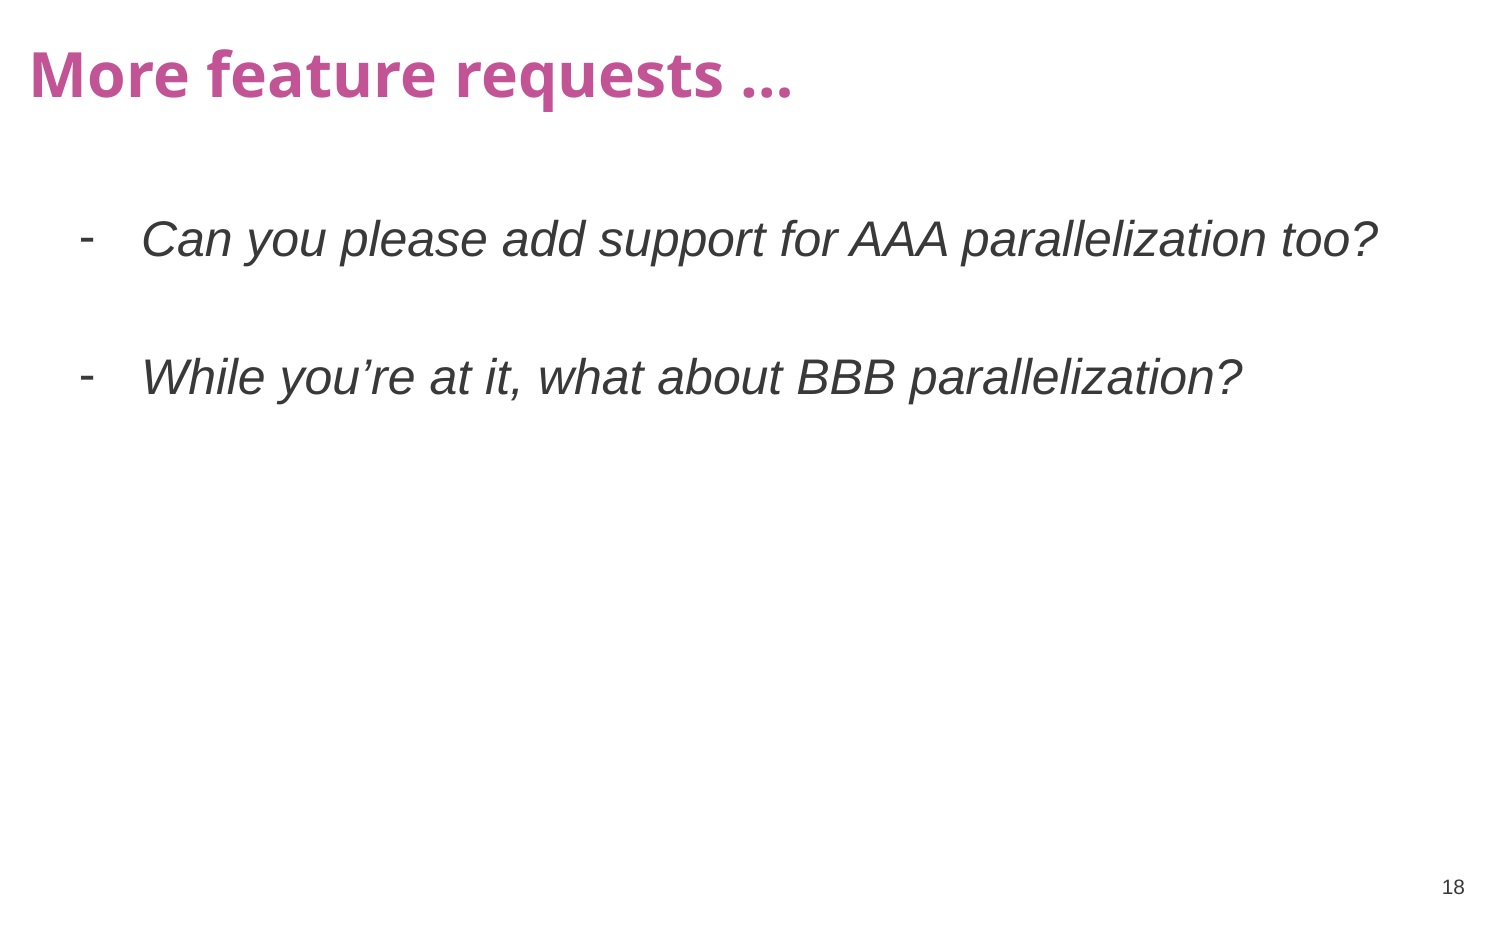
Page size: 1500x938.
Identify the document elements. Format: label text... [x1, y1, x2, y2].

list Can you please add support for AAA parallelization too? While you’re at it, what about BBB parallelization? [51, 135, 1449, 860]
slide_number <number> [1389, 849, 1480, 922]
title More feature requests … [13, 20, 1480, 136]
